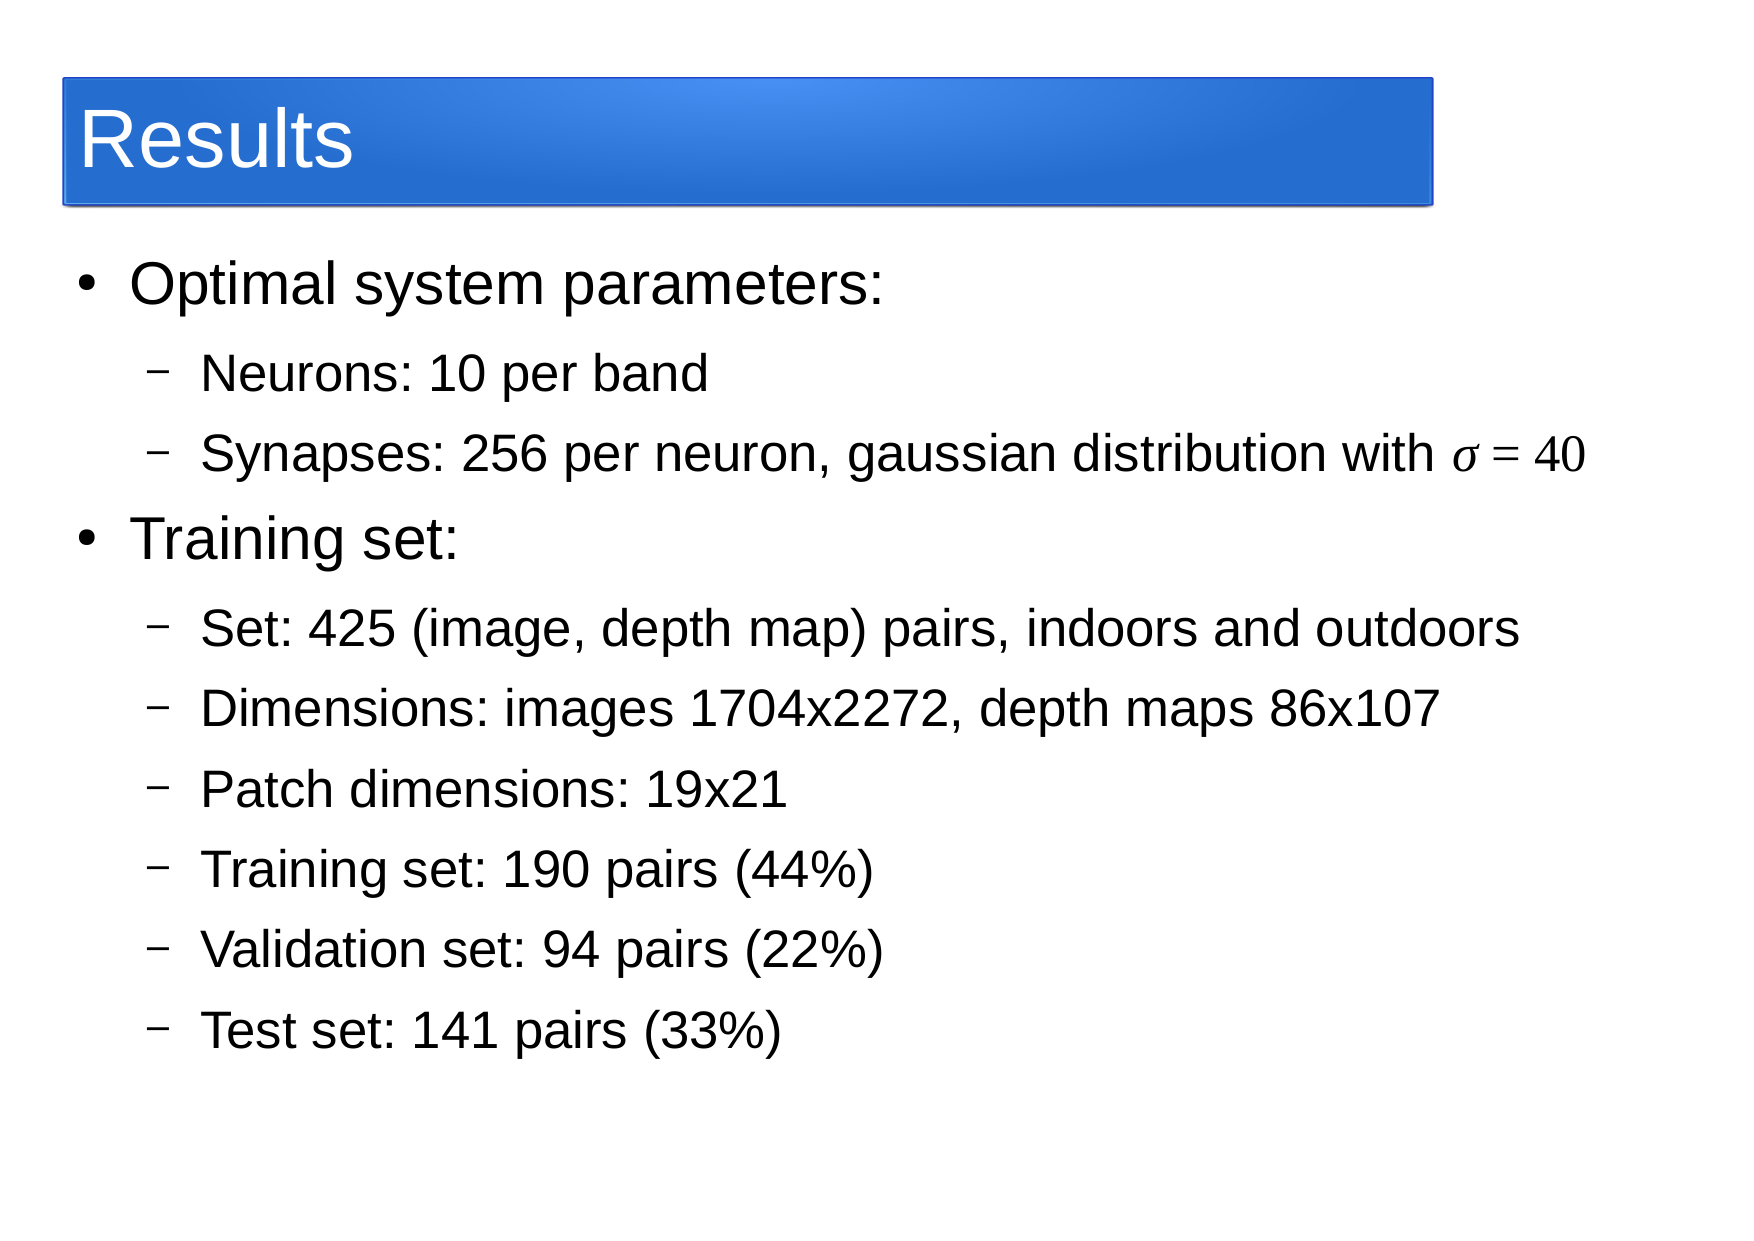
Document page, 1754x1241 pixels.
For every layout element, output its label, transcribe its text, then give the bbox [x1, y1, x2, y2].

picture [58, 77, 1439, 209]
title Results [78, 80, 1429, 198]
list Optimal system parameters: Neurons: 10 per band Synapses: 256 per neuron, gaussian distribution with σ = 40 Training set: Set: 425 (image, depth map) pairs, indoors and outdoors Dimensions: images 1704x2272, depth maps 86x107 Patch dimensions: 19x21 Training set: 190 pairs (44%) Validation set: 94 pairs (22%) Test set: 141 pairs (33%) [58, 249, 1696, 1169]
